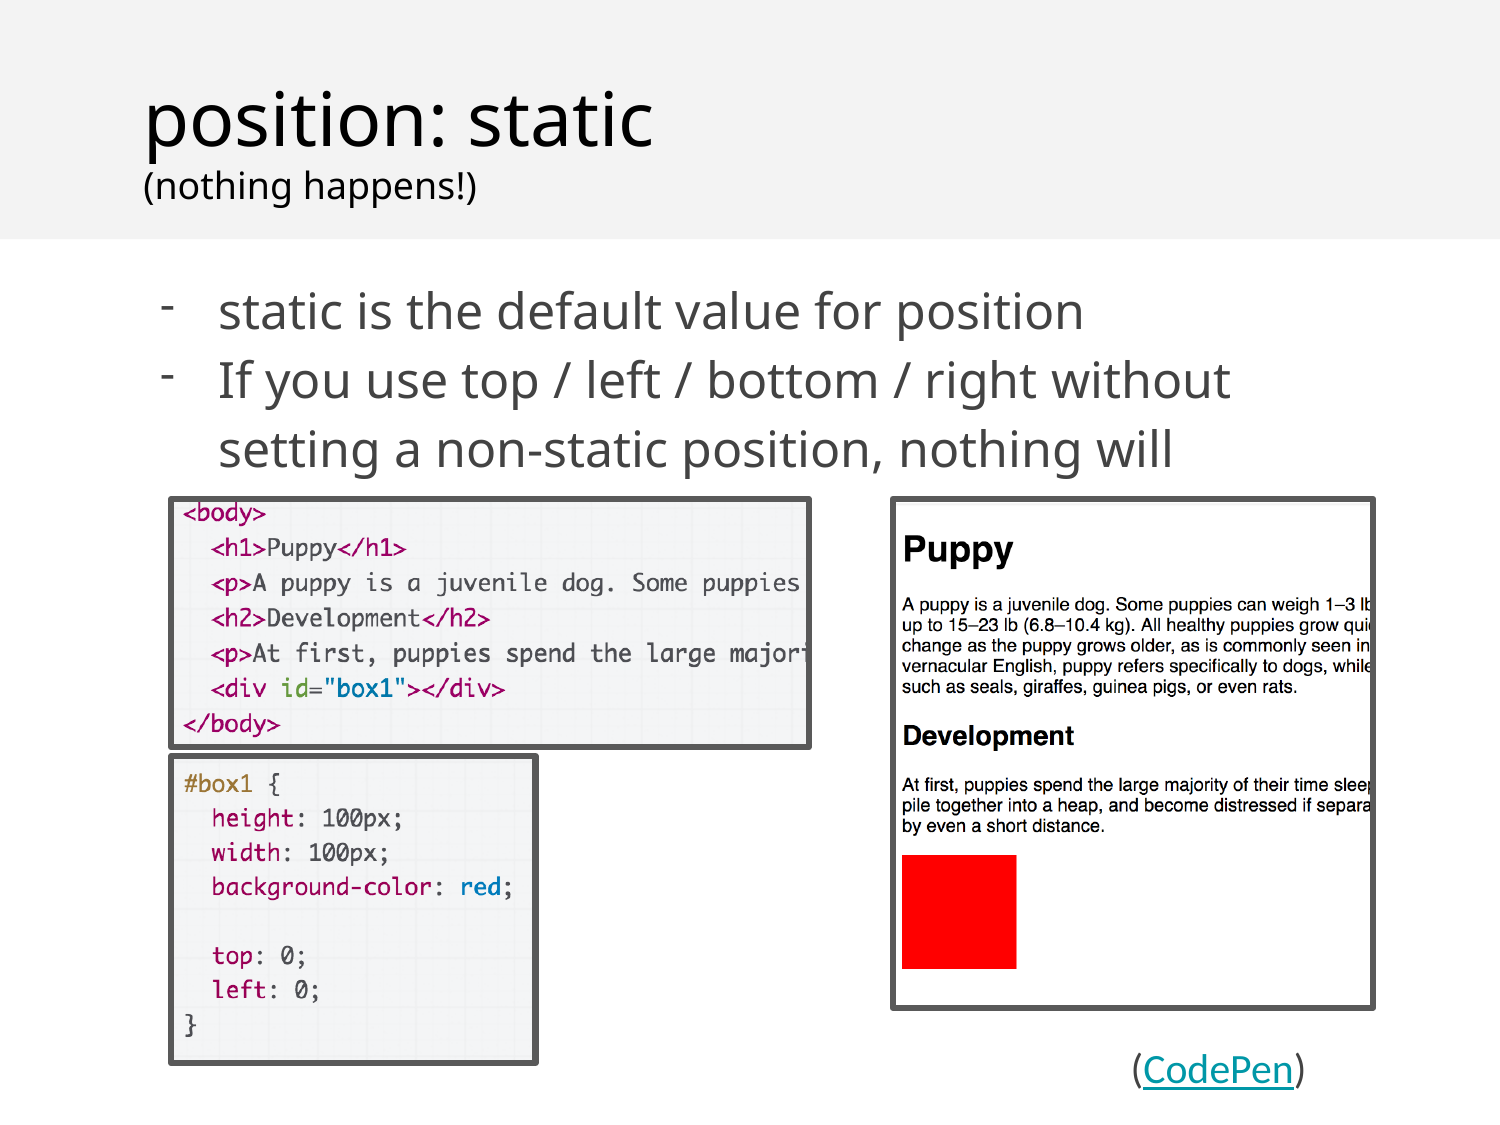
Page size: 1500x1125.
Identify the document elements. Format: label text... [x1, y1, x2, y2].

picture [174, 759, 533, 1060]
picture [895, 502, 1370, 1005]
list static is the default value for position If you use top / left / bottom / right without setting a non-static position, nothing will happen [128, 255, 1372, 488]
list (CodePen) [1115, 1019, 1358, 1125]
picture [174, 502, 806, 745]
title position: static (nothing happens!) [128, 56, 1372, 183]
